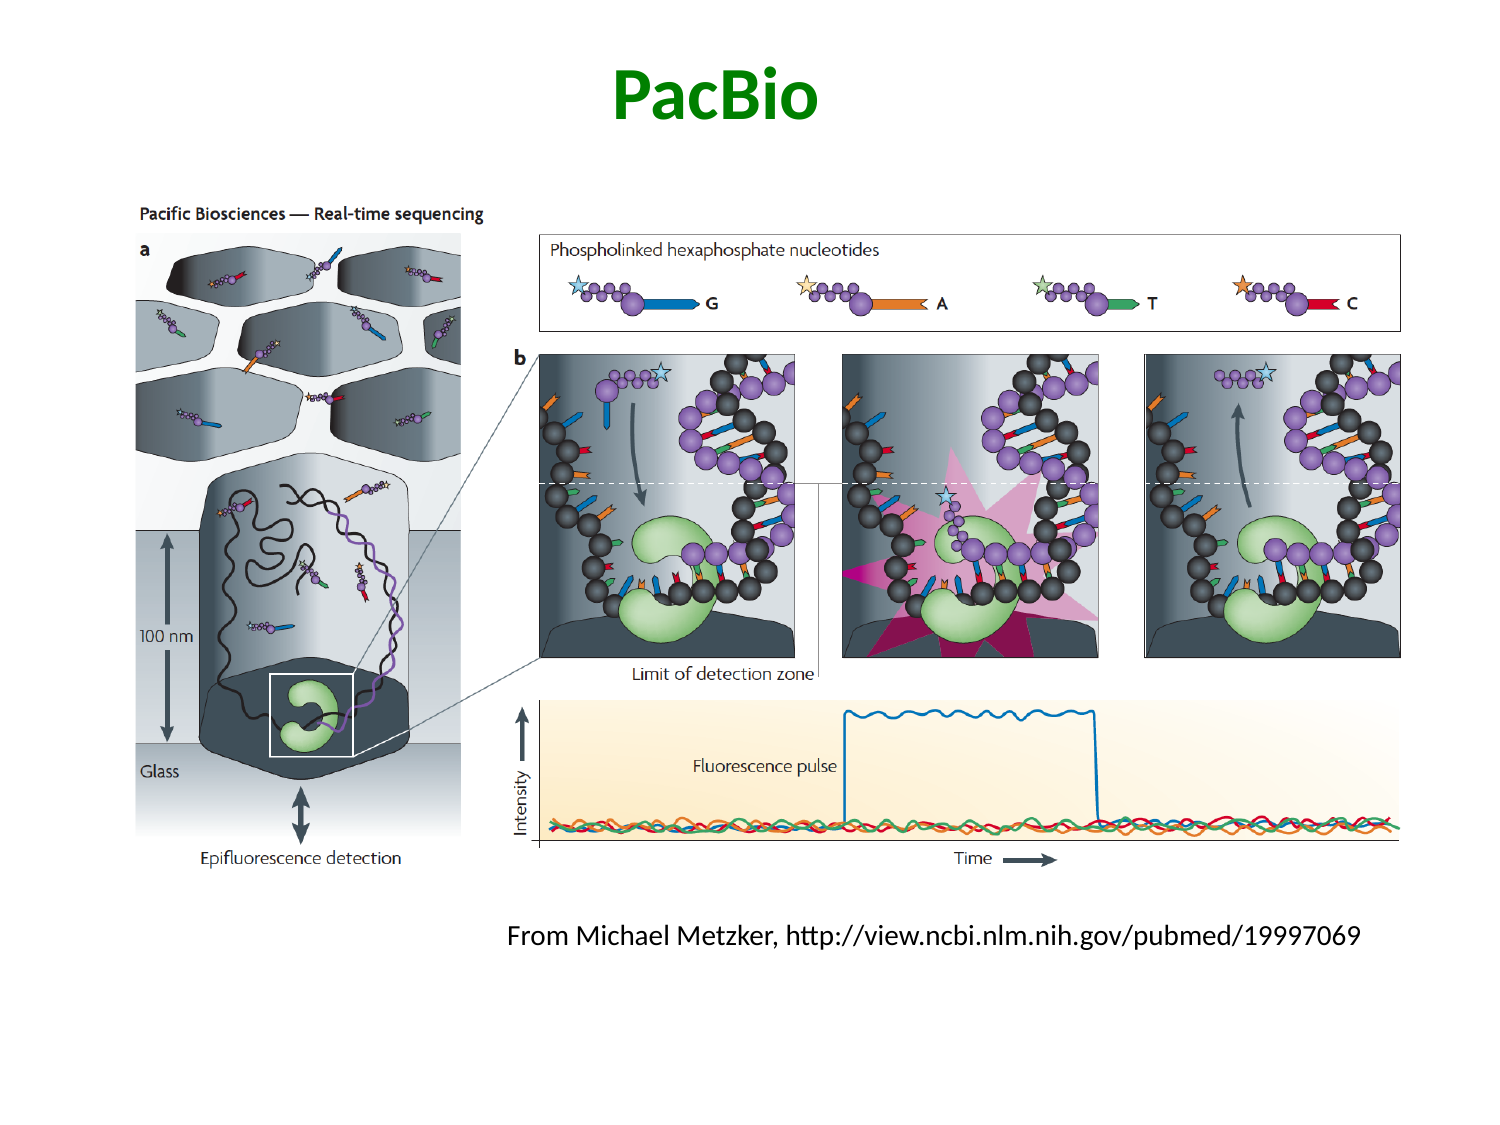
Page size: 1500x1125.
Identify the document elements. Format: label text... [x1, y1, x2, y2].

text_box PacBio [41, 0, 1392, 183]
picture [112, 190, 1443, 877]
text_box From Michael Metzker, http://view.ncbi.nlm.nih.gov/pubmed/19997069 [492, 908, 1377, 959]
